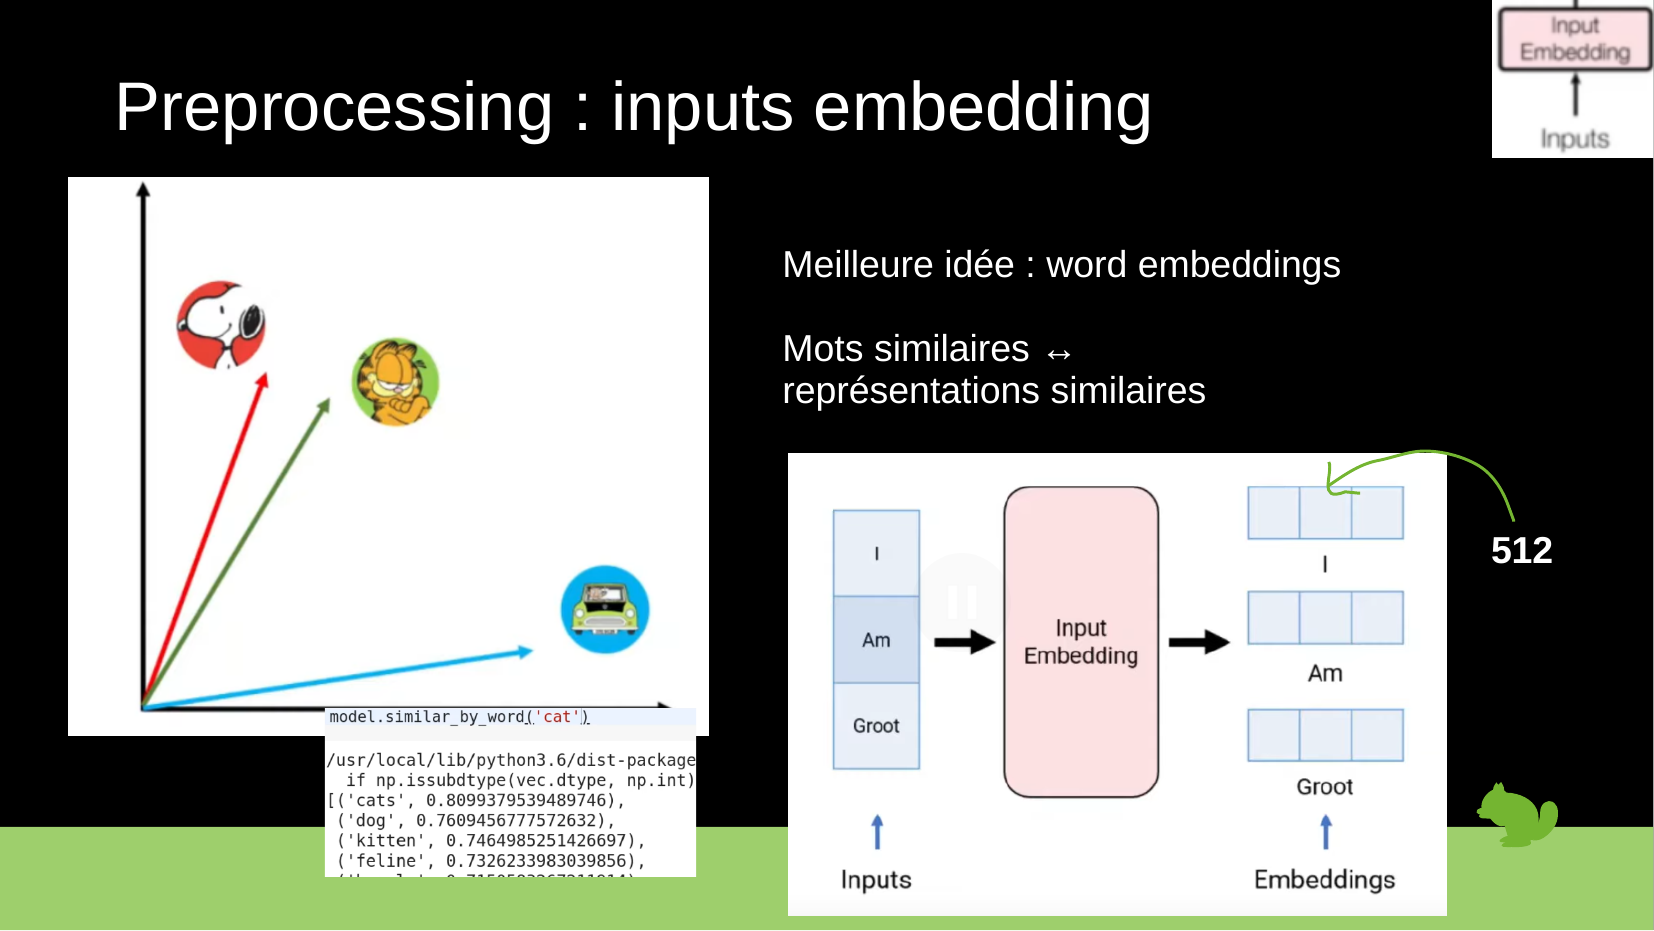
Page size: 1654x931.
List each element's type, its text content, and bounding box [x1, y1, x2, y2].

title Preprocessing : inputs embedding [59, 67, 1211, 145]
picture [68, 177, 709, 877]
text_box 512 [1476, 521, 1595, 579]
picture [1492, 0, 1654, 158]
picture [788, 453, 1447, 916]
text_box Meilleure idée : word embeddings Mots similaires ↔ représentations similaires [767, 236, 1359, 420]
